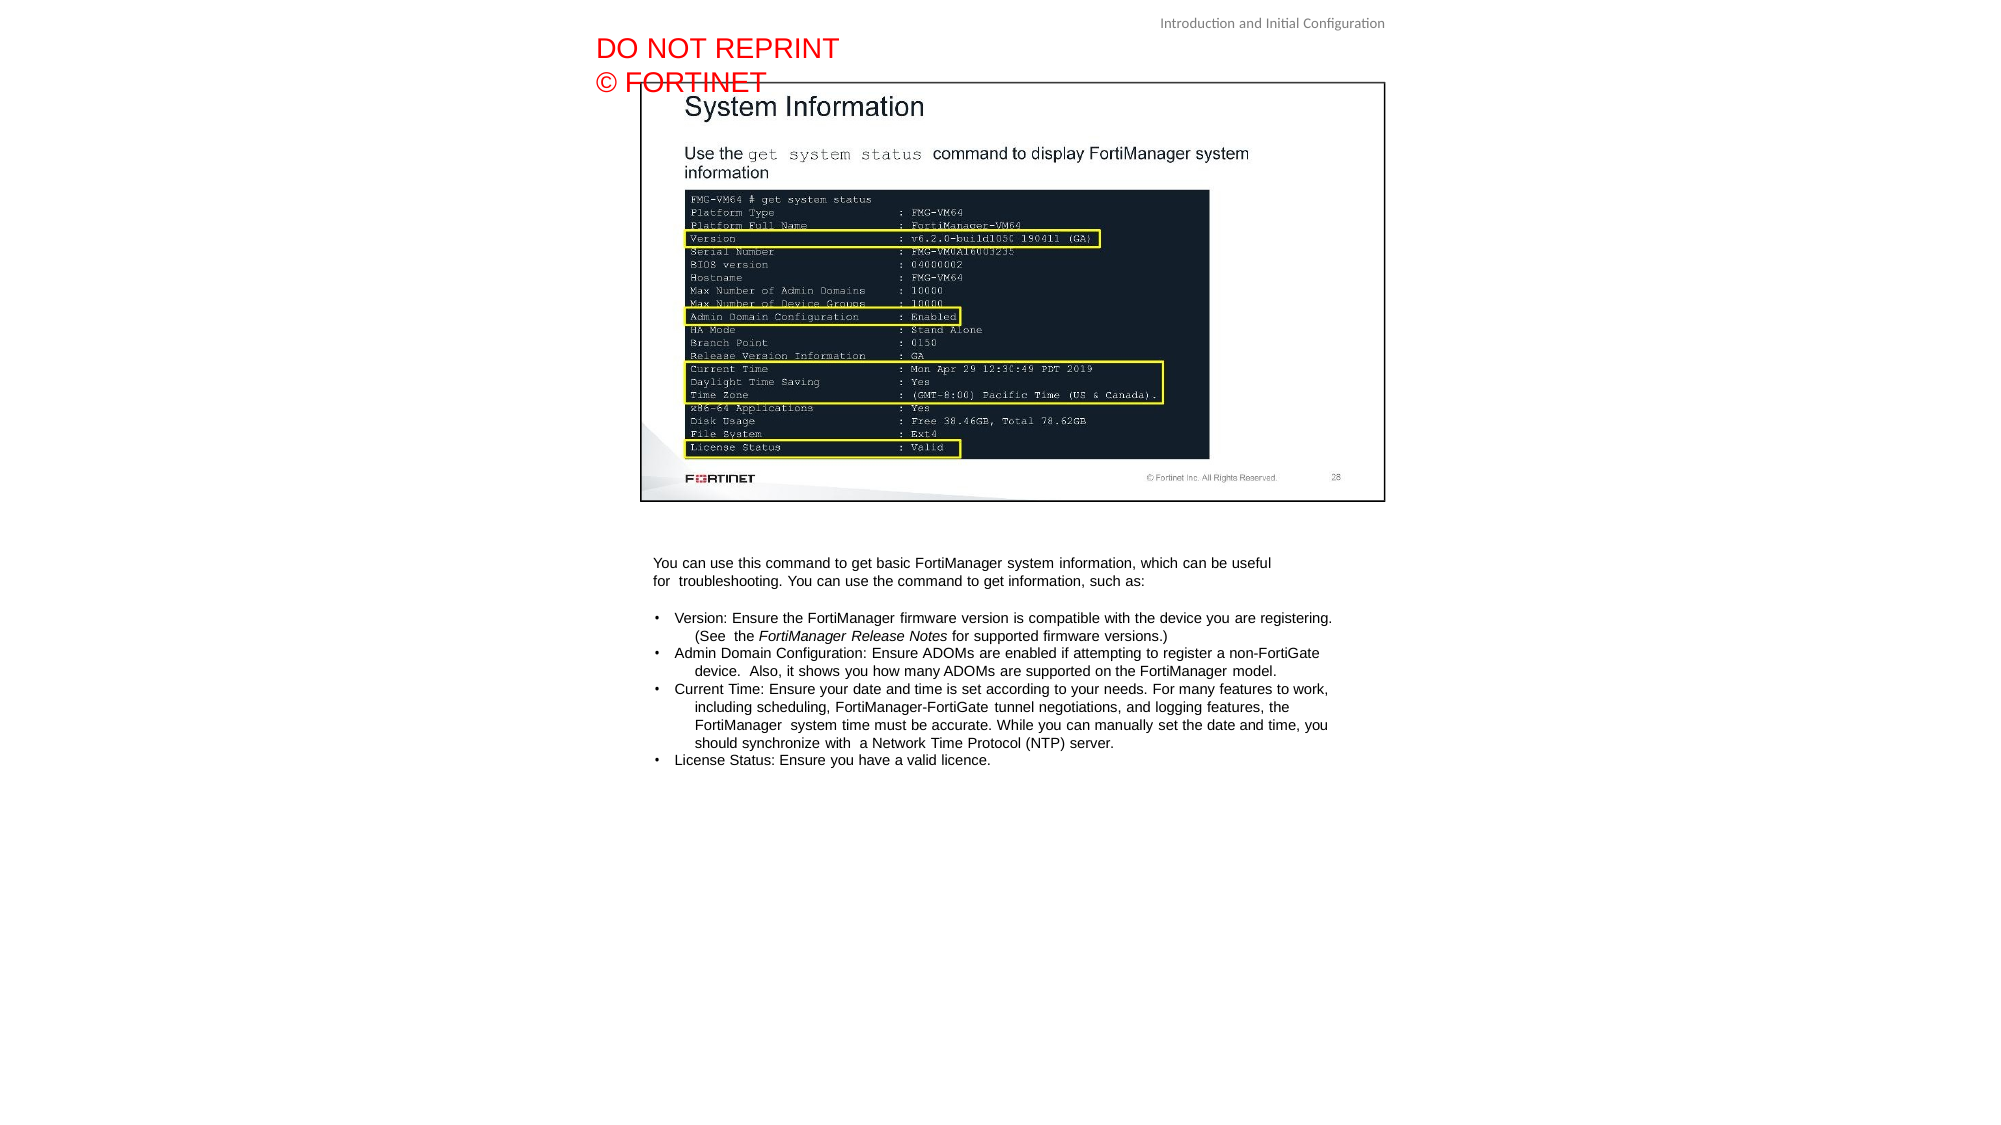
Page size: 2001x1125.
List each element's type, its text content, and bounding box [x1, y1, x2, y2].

picture [642, 92, 1345, 500]
text_box DO NOT REPRINT © FORTINET [594, 28, 841, 98]
text_box Introduction and Initial Configuration [1158, 11, 1386, 32]
text_box [640, 81, 1386, 502]
text_box You can use this command to get basic FortiManager system information, which can be useful for troubleshooting. You can use the command to get information, such as: Version: Ensure the FortiManager firmware version is compatible with the device you are registering. (See the FortiManager Release Notes for supported firmware versions.) Admin Domain Configuration: Ensure ADOMs are enabled if attempting to register a non-FortiGate device. Also, it shows you how many ADOMs are supported on the FortiManager model. Current Time: Ensure your date and time is set according to your needs. For many features to work, including scheduling, FortiManager-FortiGate tunnel negotiations, and logging features, the FortiManager system time must be accurate. While you can manually set the date and time, you should synchronize with a Network Time Protocol (NTP) server. License Status: Ensure you have a valid licence. [651, 552, 1372, 772]
